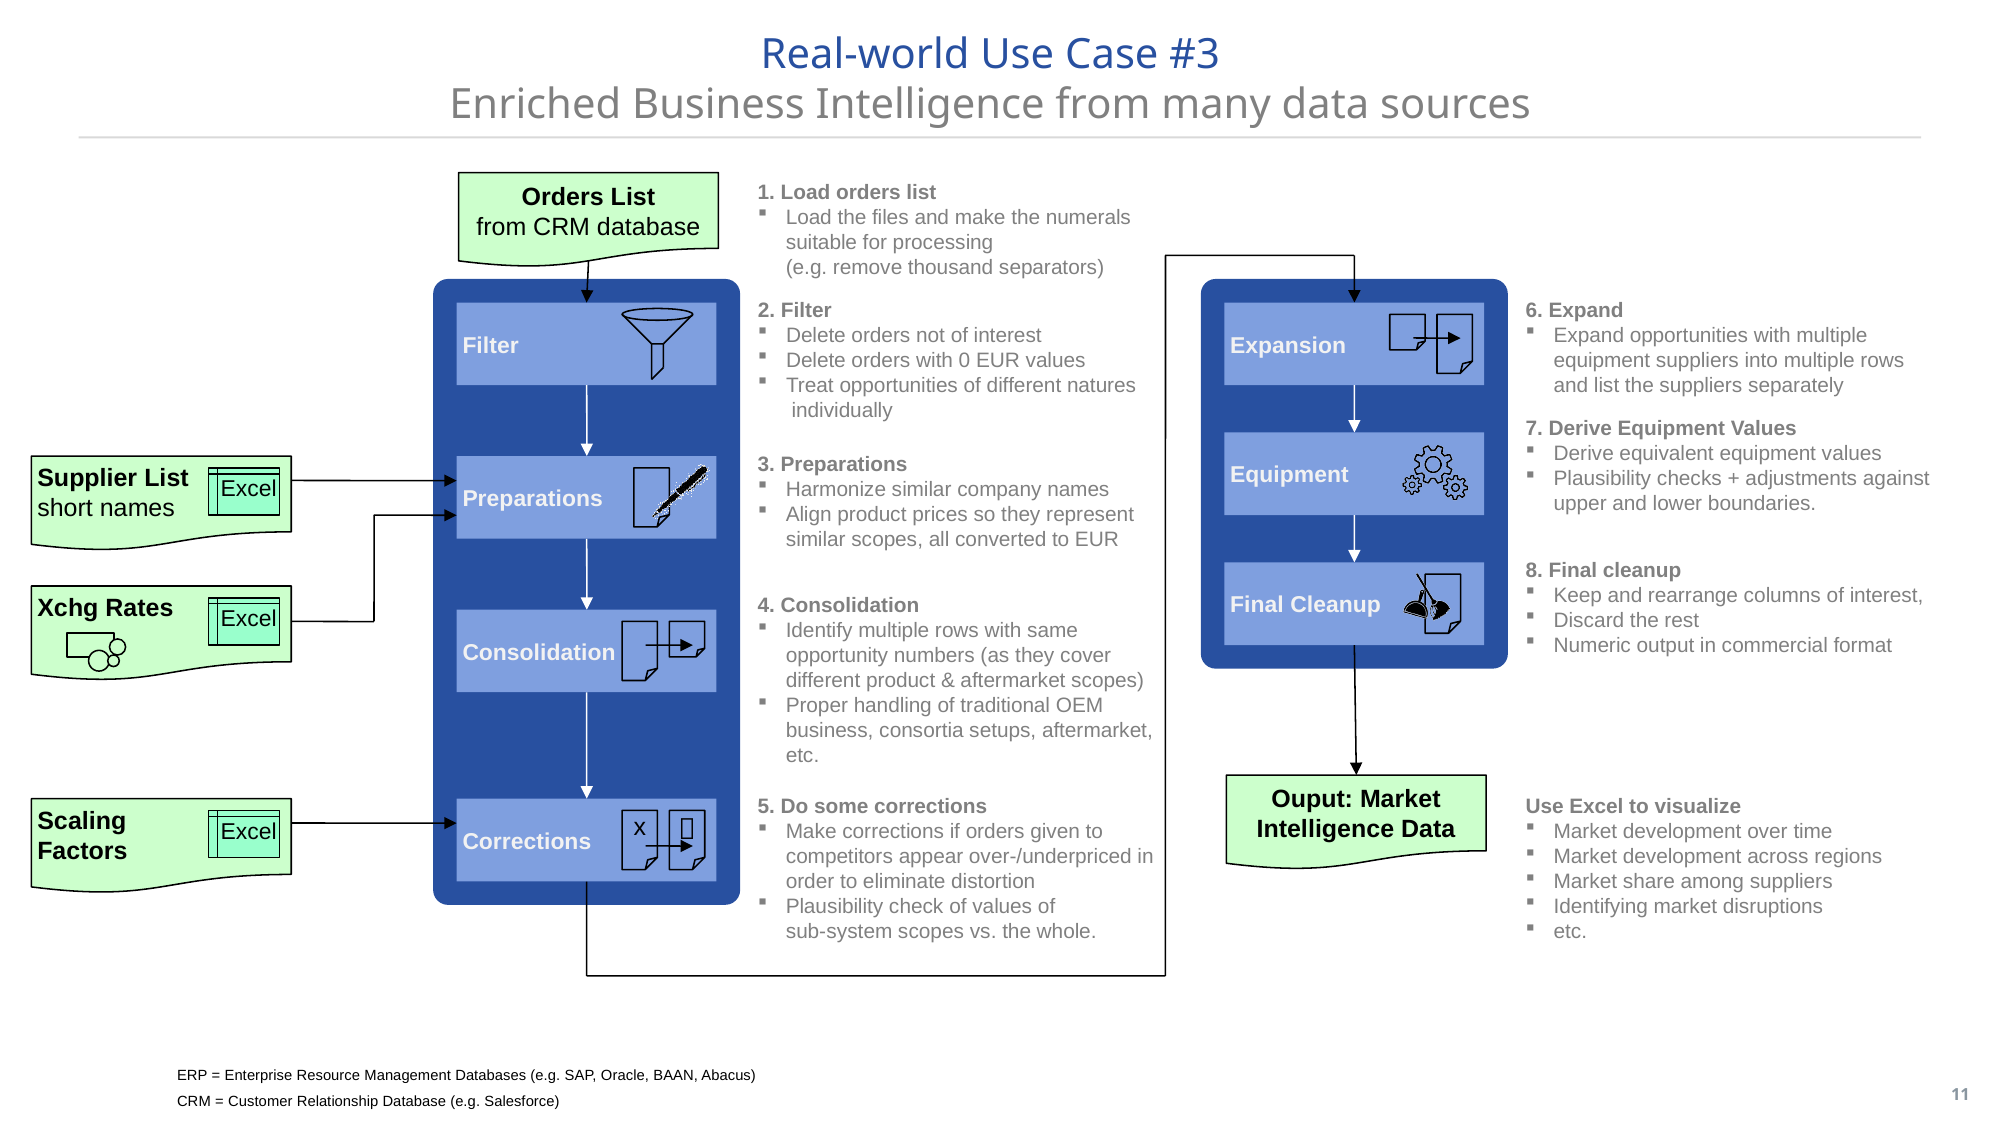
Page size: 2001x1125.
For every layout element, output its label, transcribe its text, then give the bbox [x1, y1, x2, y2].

list ERP = Enterprise Resource Management Databases (e.g. SAP, Oracle, BAAN, Abacus) CRM = Customer Relationship Database (e.g. Salesforce) [165, 1058, 1504, 1118]
text_box Ouput: Market Intelligence Data [1226, 775, 1487, 869]
text_box 4. Consolidation Identify multiple rows with same opportunity numbers (as they cover different product & aftermarket scopes) Proper handling of traditional OEM business, consortia setups, aftermarket, etc. [751, 586, 1164, 693]
text_box [1356, 278, 1508, 669]
text_box Orders List from CRM database [458, 172, 719, 266]
text_box Excel [209, 598, 280, 645]
text_box [433, 517, 586, 822]
text_box  [682, 820, 691, 837]
text_box Use Excel to visualize Market development over time Market development across regions Market share among suppliers Identifying market disruptions etc. [1519, 786, 1981, 894]
text_box x [622, 810, 658, 870]
text_box Consolidation [456, 609, 717, 693]
text_box Equipment [1224, 432, 1485, 516]
text_box [1200, 278, 1353, 669]
text_box Scaling Factors [31, 798, 292, 892]
text_box Expansion [1224, 302, 1485, 386]
text_box Supplier List short names [31, 456, 292, 550]
text_box [433, 278, 586, 479]
picture [622, 435, 735, 548]
text_box [588, 278, 741, 905]
picture [1401, 444, 1470, 502]
text_box Preparations [705, 513, 717, 539]
text_box 5. Do some corrections Make corrections if orders given to competitors appear over-/underpriced in order to eliminate distortion Plausibility check of values of sub-system scopes vs. the whole. [751, 786, 1164, 894]
text_box Filter [456, 302, 717, 386]
text_box 2. Filter Delete orders not of interest Delete orders with 0 EUR values Treat opportunities of different natures individually [751, 290, 1164, 397]
text_box  [669, 810, 705, 870]
text_box Final Cleanup [1224, 562, 1485, 646]
title Real-world Use Case #3 Enriched Business Intelligence from many data sources [76, 19, 1920, 138]
picture [1401, 572, 1451, 622]
text_box [433, 824, 585, 905]
text_box Corrections [456, 798, 717, 882]
text_box [88, 638, 126, 672]
text_box 7. Derive Equipment Values Derive equivalent equipment values Plausibility checks + adjustments against upper and lower boundaries. [1519, 408, 1981, 516]
text_box Excel [209, 468, 280, 515]
text_box Xchg Rates [31, 586, 292, 680]
text_box 1. Load orders list Load the files and make the numerals suitable for processing (e.g. remove thousand separators) [751, 172, 1166, 279]
text_box 3. Preparations Harmonize similar company names Align product prices so they represent similar scopes, all converted to EUR [751, 444, 1164, 551]
text_box 6. Expand Expand opportunities with multiple equipment suppliers into multiple rows and list the suppliers separately [1519, 290, 1981, 397]
text_box Excel [209, 810, 280, 858]
text_box [433, 482, 456, 514]
text_box Preparations [456, 456, 677, 539]
text_box 8. Final cleanup Keep and rearrange columns of interest, Discard the rest Numeric output in commercial format [1519, 550, 1981, 657]
